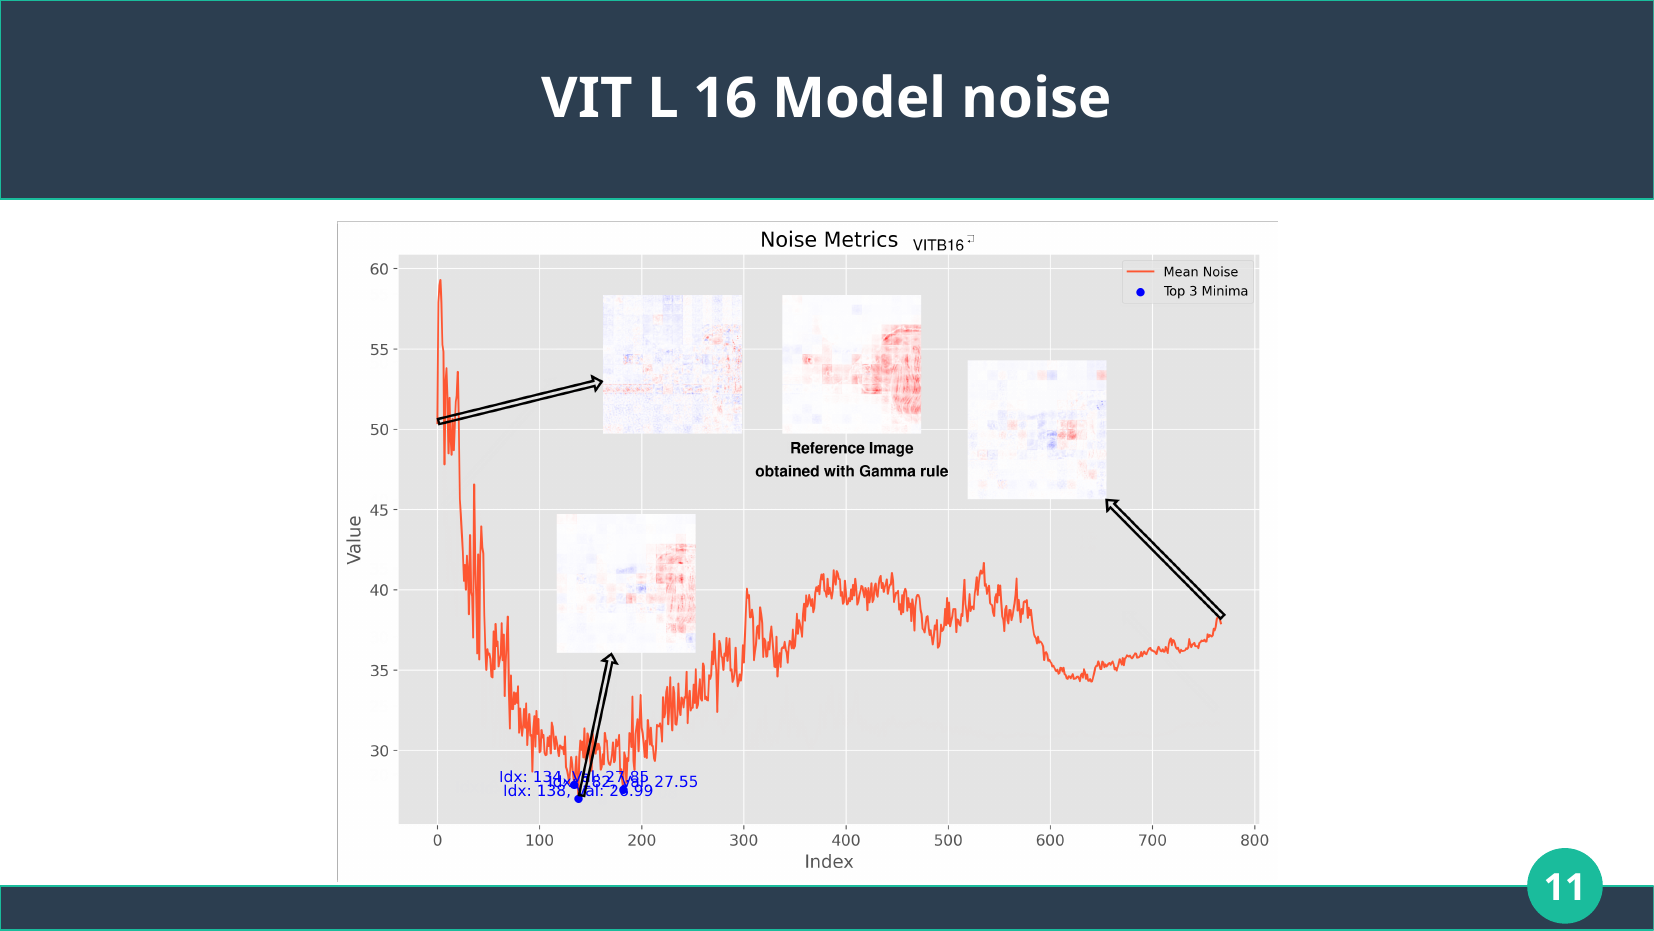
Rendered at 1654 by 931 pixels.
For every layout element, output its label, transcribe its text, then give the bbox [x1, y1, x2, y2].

title VIT L 16 Model noise [59, 37, 1595, 156]
picture [337, 187, 1278, 882]
